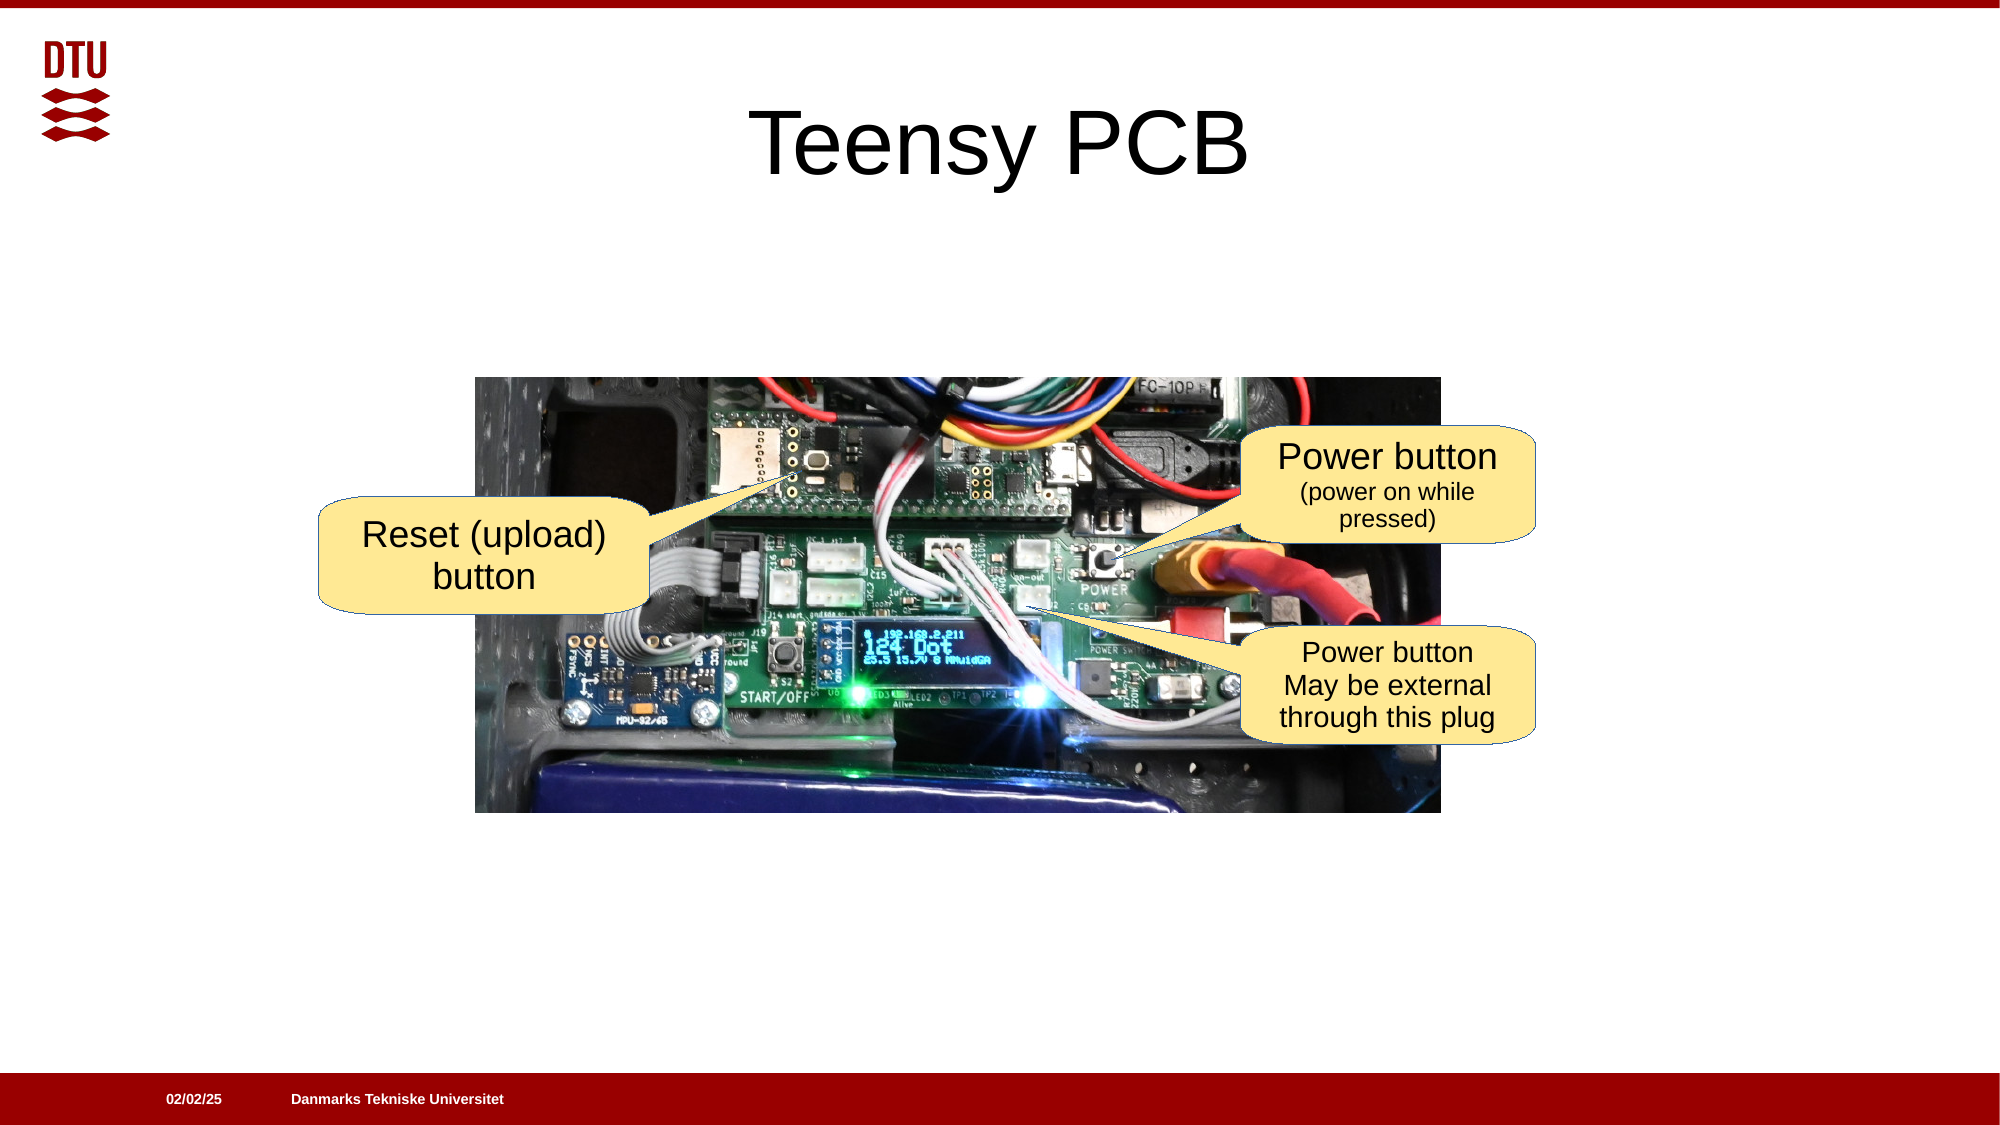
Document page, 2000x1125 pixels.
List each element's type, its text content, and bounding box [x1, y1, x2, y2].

text_box Power button May be external through this plug [1026, 606, 1536, 745]
text_box Reset (upload) button [318, 470, 802, 615]
picture [475, 377, 1441, 813]
title Teensy PCB [99, 48, 1900, 237]
text_box Power button (power on while pressed) [1111, 425, 1536, 560]
